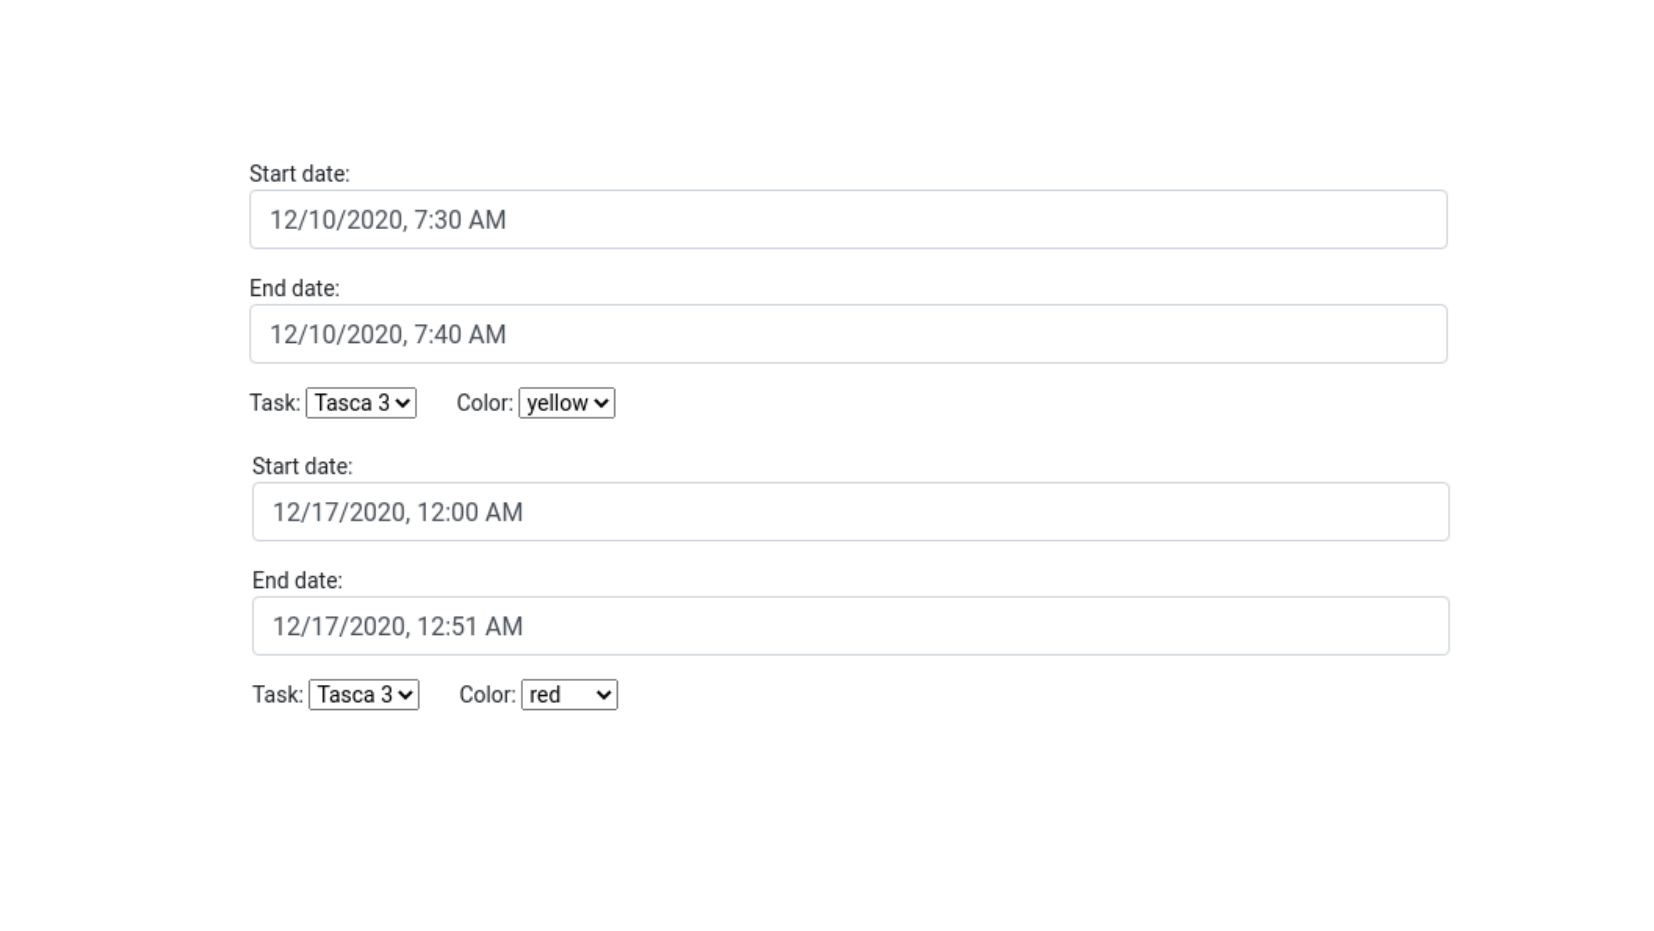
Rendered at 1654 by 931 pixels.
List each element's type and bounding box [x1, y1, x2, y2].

picture [234, 149, 1456, 433]
picture [240, 440, 1458, 721]
